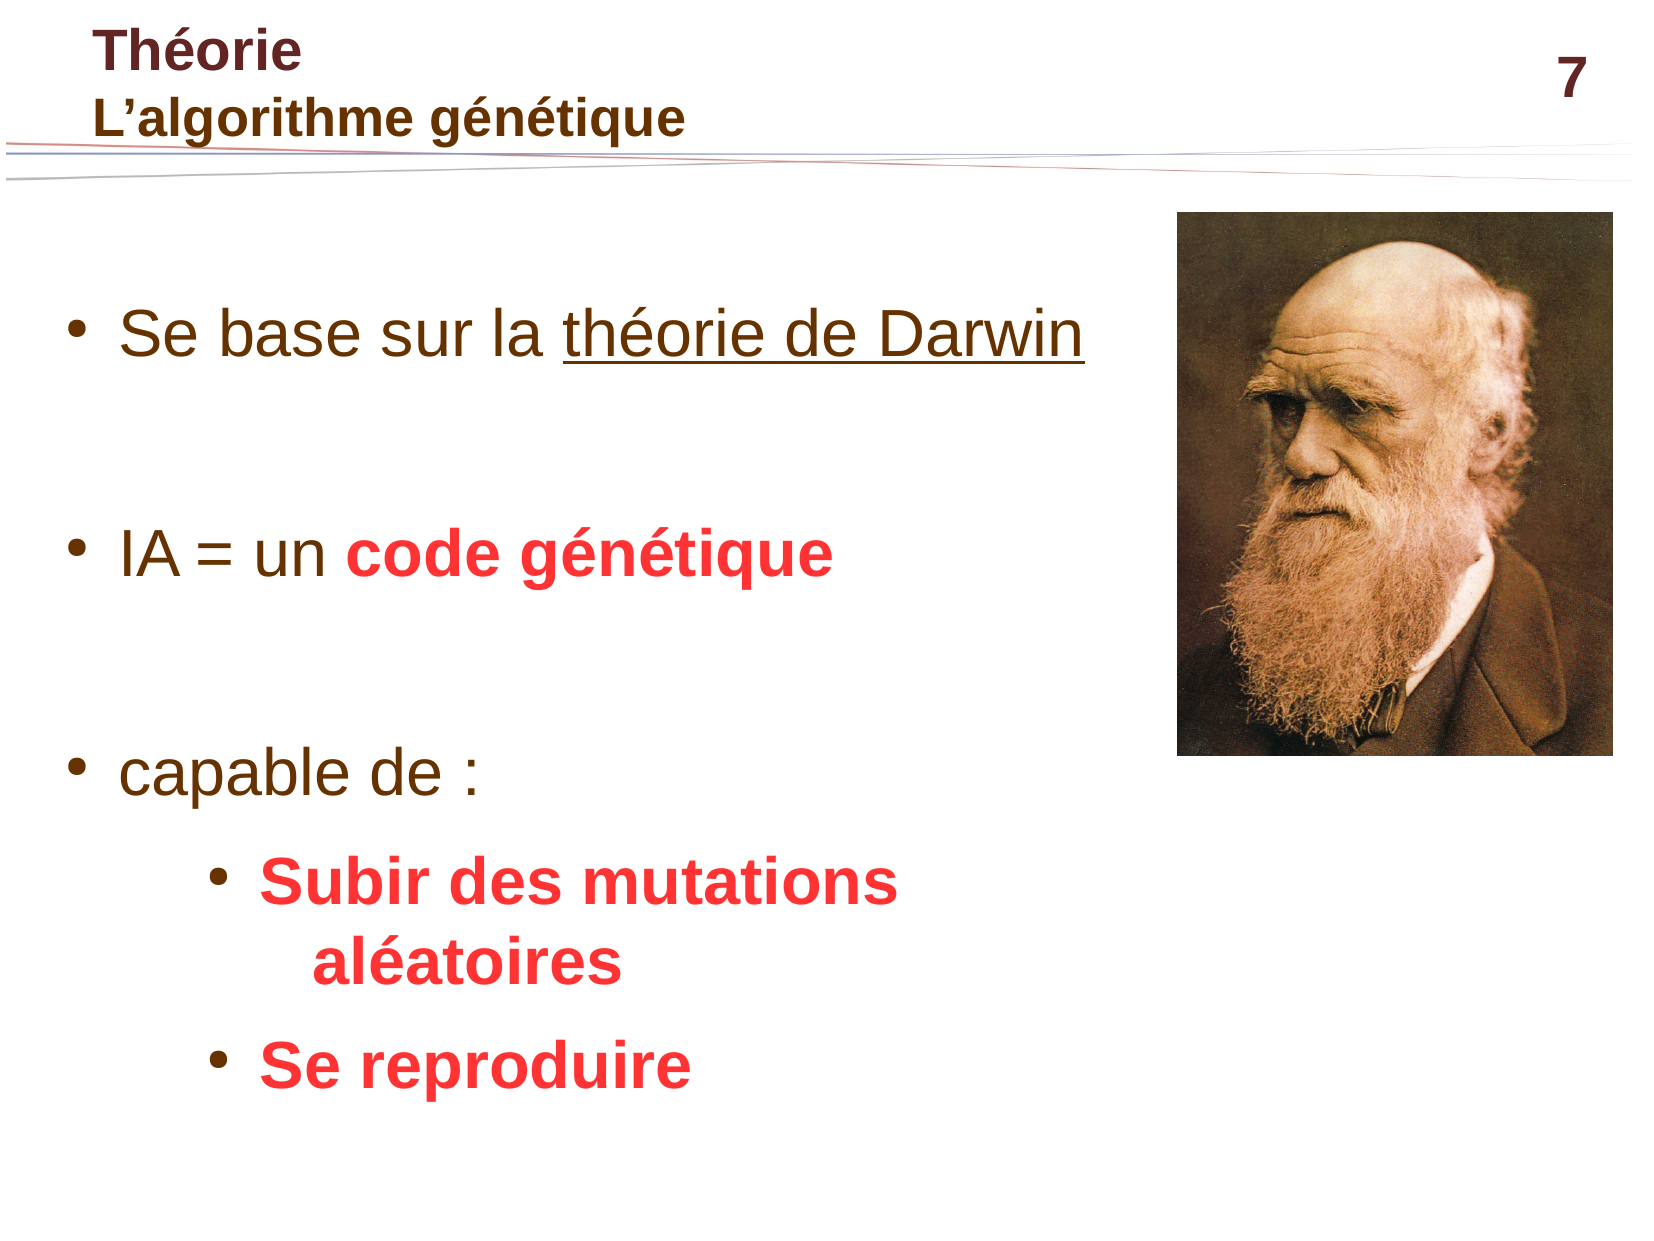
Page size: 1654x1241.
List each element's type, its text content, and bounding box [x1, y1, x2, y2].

picture [1177, 212, 1613, 756]
picture [6, 133, 1632, 208]
title 7 [1507, 15, 1638, 134]
title Théorie L’algorithme génétique [0, 11, 780, 130]
list Se base sur la théorie de Darwin IA = un code génétique capable de : Subir des mutations aléatoires Se reproduire [29, 290, 1128, 1109]
